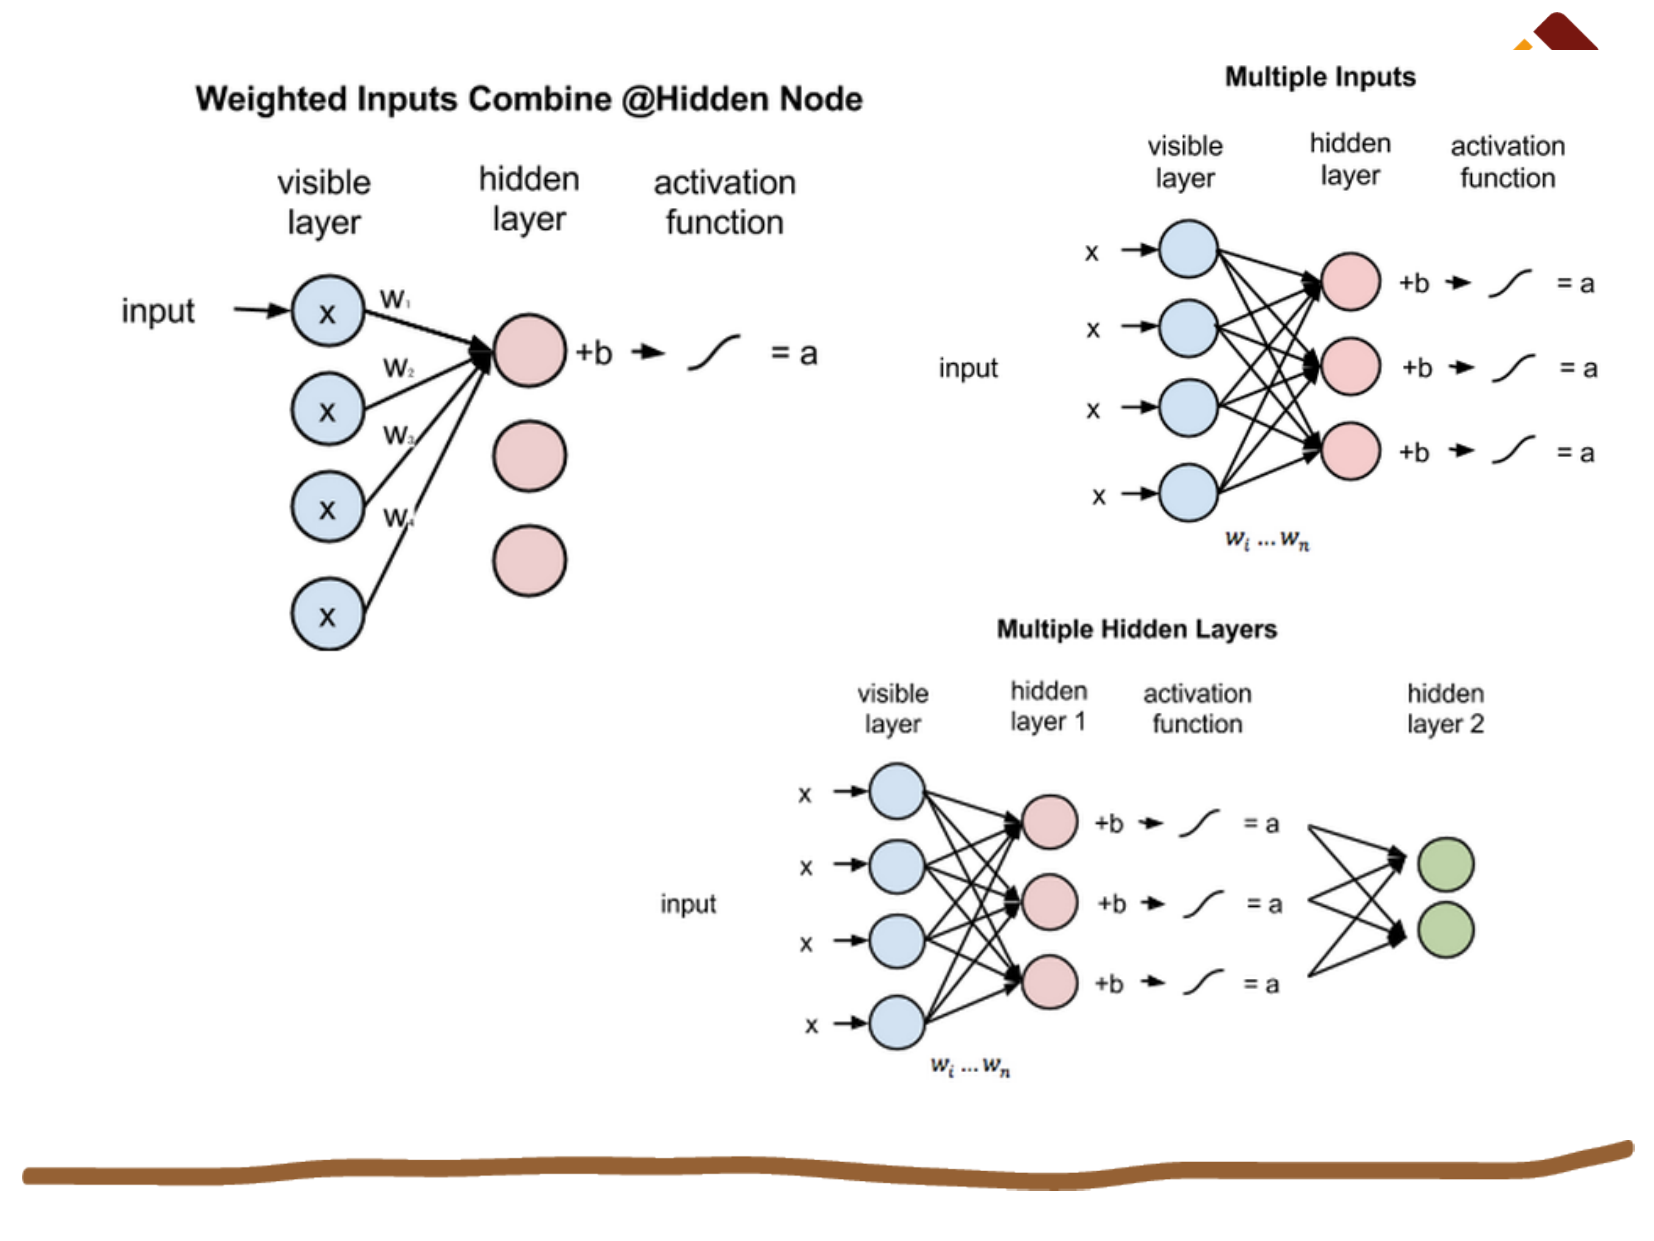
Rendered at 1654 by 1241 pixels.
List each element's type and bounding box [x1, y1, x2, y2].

picture [82, 12, 1651, 1122]
picture [22, 1140, 1635, 1191]
